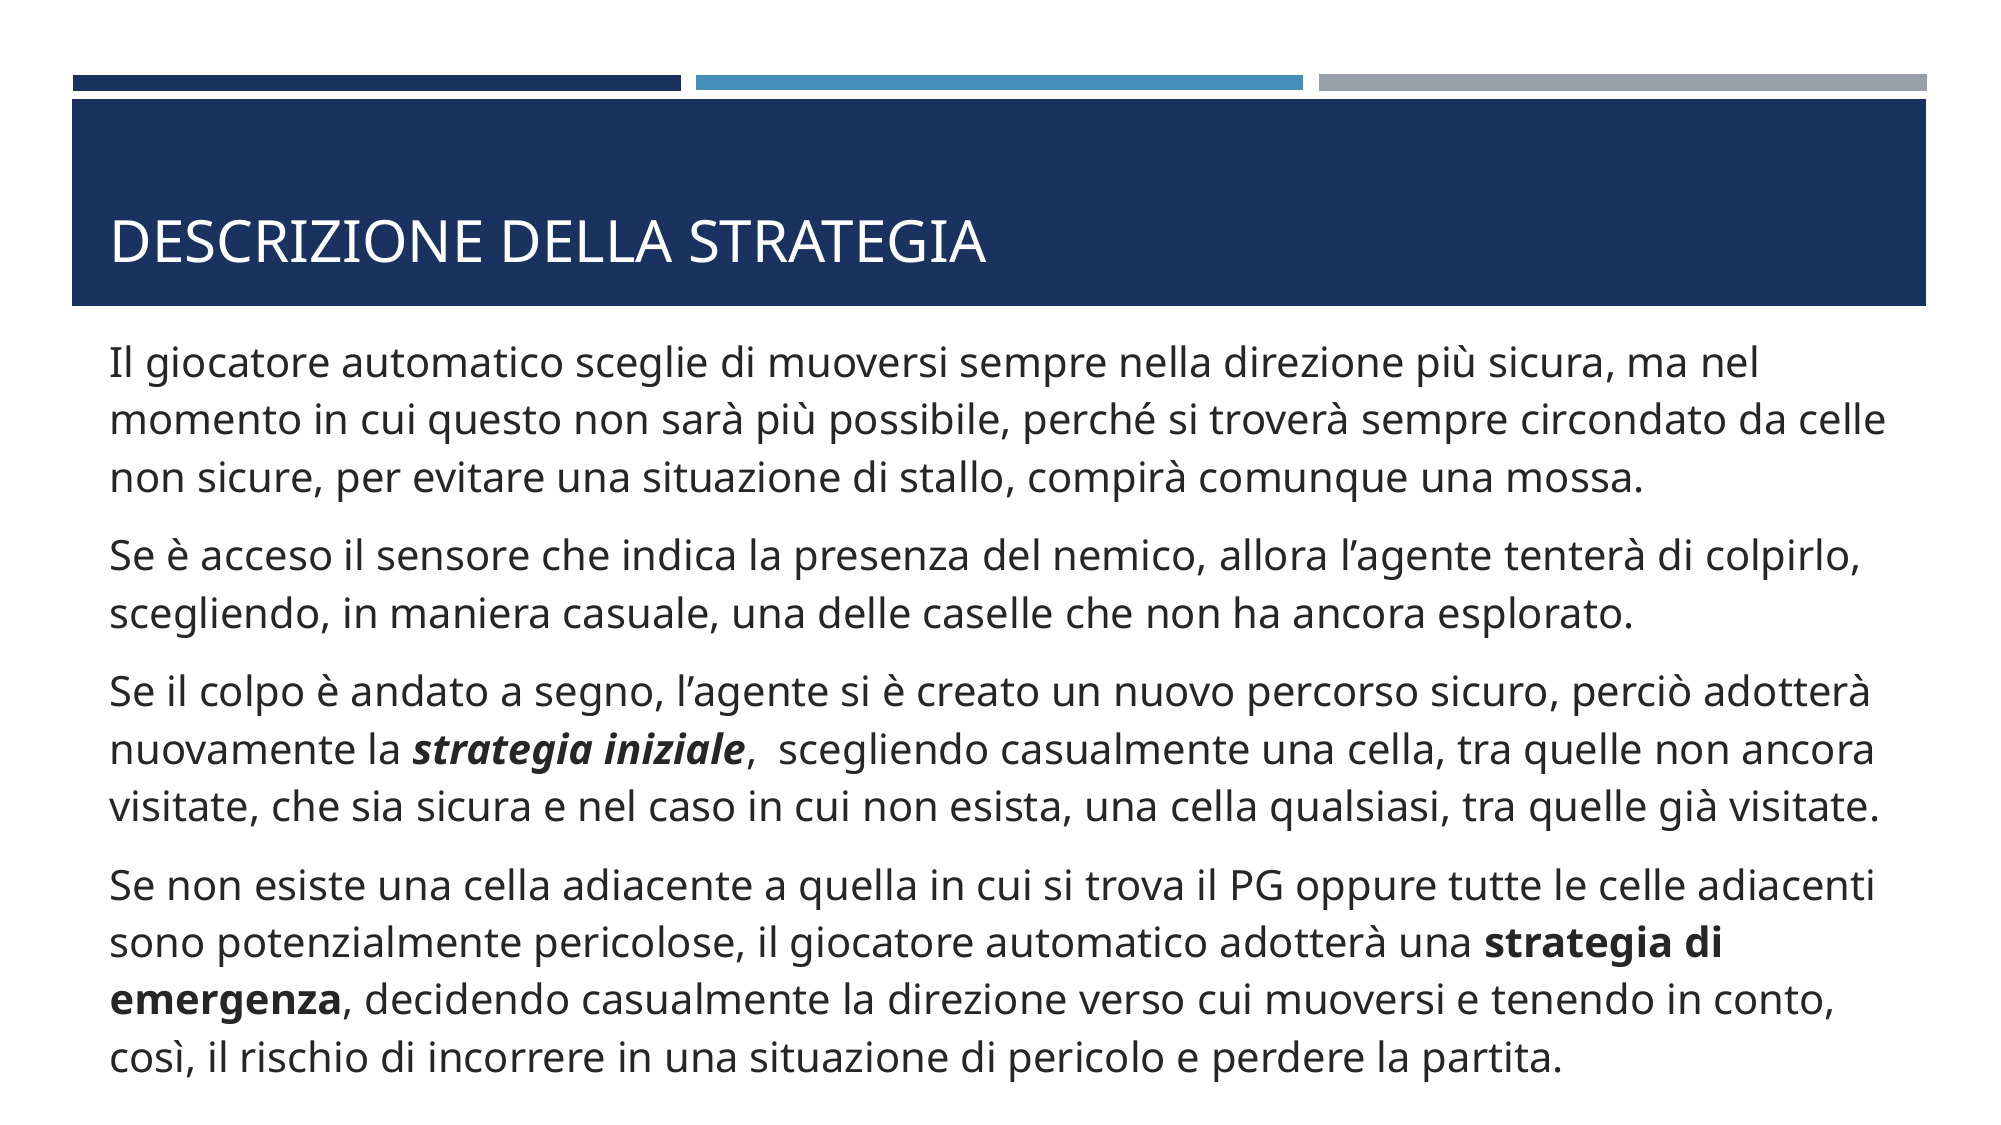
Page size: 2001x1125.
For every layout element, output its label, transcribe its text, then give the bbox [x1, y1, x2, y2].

text_box Il giocatore automatico sceglie di muoversi sempre nella direzione più sicura, ma nel momento in cui questo non sarà più possibile, perché si troverà sempre circondato da celle non sicure, per evitare una situazione di stallo, compirà comunque una mossa. Se è acceso il sensore che indica la presenza del nemico, allora l’agente tenterà di colpirlo, scegliendo, in maniera casuale, una delle caselle che non ha ancora esplorato. Se il colpo è andato a segno, l’agente si è creato un nuovo percorso sicuro, perciò adotterà nuovamente la strategia iniziale, scegliendo casualmente una cella, tra quelle non ancora visitate, che sia sicura e nel caso in cui non esista, una cella qualsiasi, tra quelle già visitate. Se non esiste una cella adiacente a quella in cui si trova il PG oppure tutte le celle adiacenti sono potenzialmente pericolose, il giocatore automatico adotterà una strategia di emergenza, decidendo casualmente la direzione verso cui muoversi e tenendo in conto, così, il rischio di incorrere in una situazione di pericolo e perdere la partita. [94, 320, 1904, 1092]
title descrizione della strategia [94, 119, 1904, 282]
